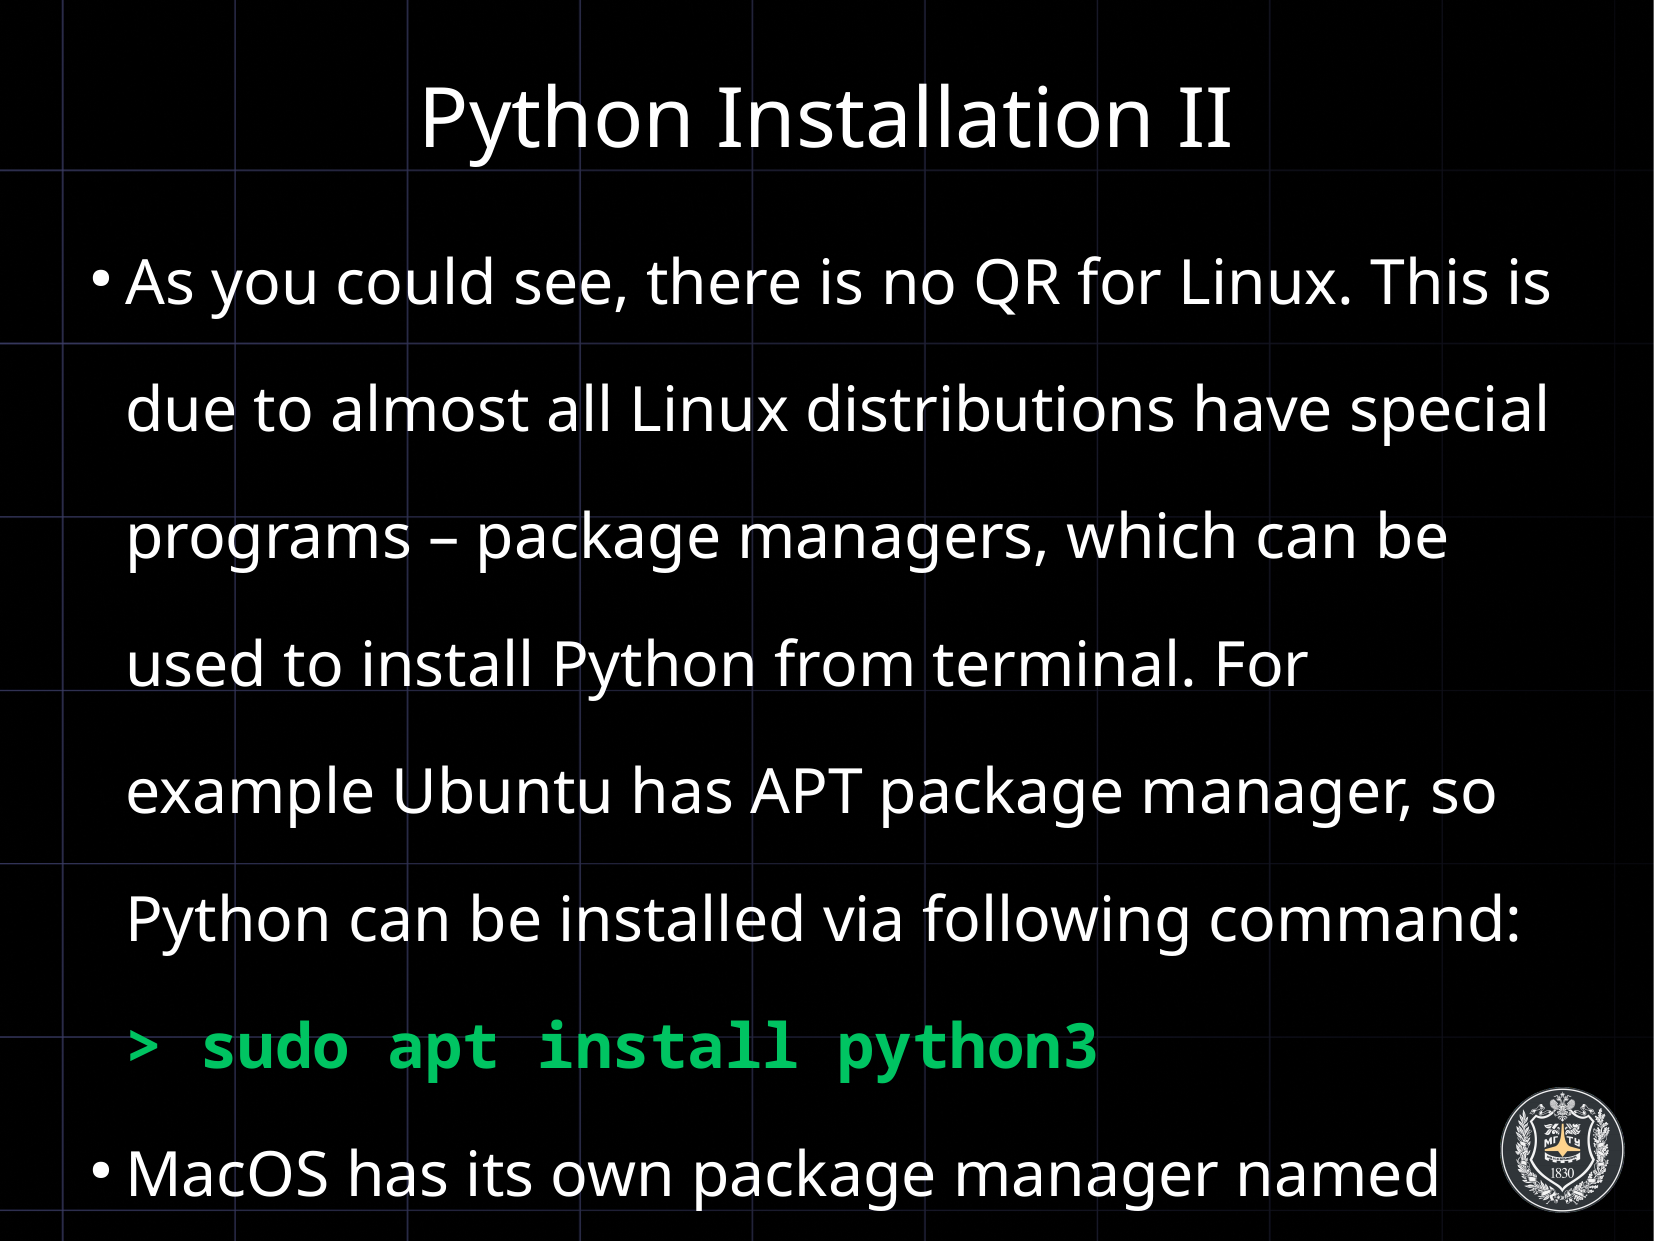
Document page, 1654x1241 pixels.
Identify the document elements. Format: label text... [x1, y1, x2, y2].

picture [0, 0, 1654, 1241]
title Python Installation II [82, 37, 1571, 187]
text_box As you could see, there is no QR for Linux. This is due to almost all Linux distributions have special programs – package managers, which can be used to install Python from terminal. For example Ubuntu has APT package manager, so Python can be installed via following command: > sudo apt install python3 MacOS has its own package manager named Homebrew. You can install Python via it to. [75, 187, 1576, 1163]
